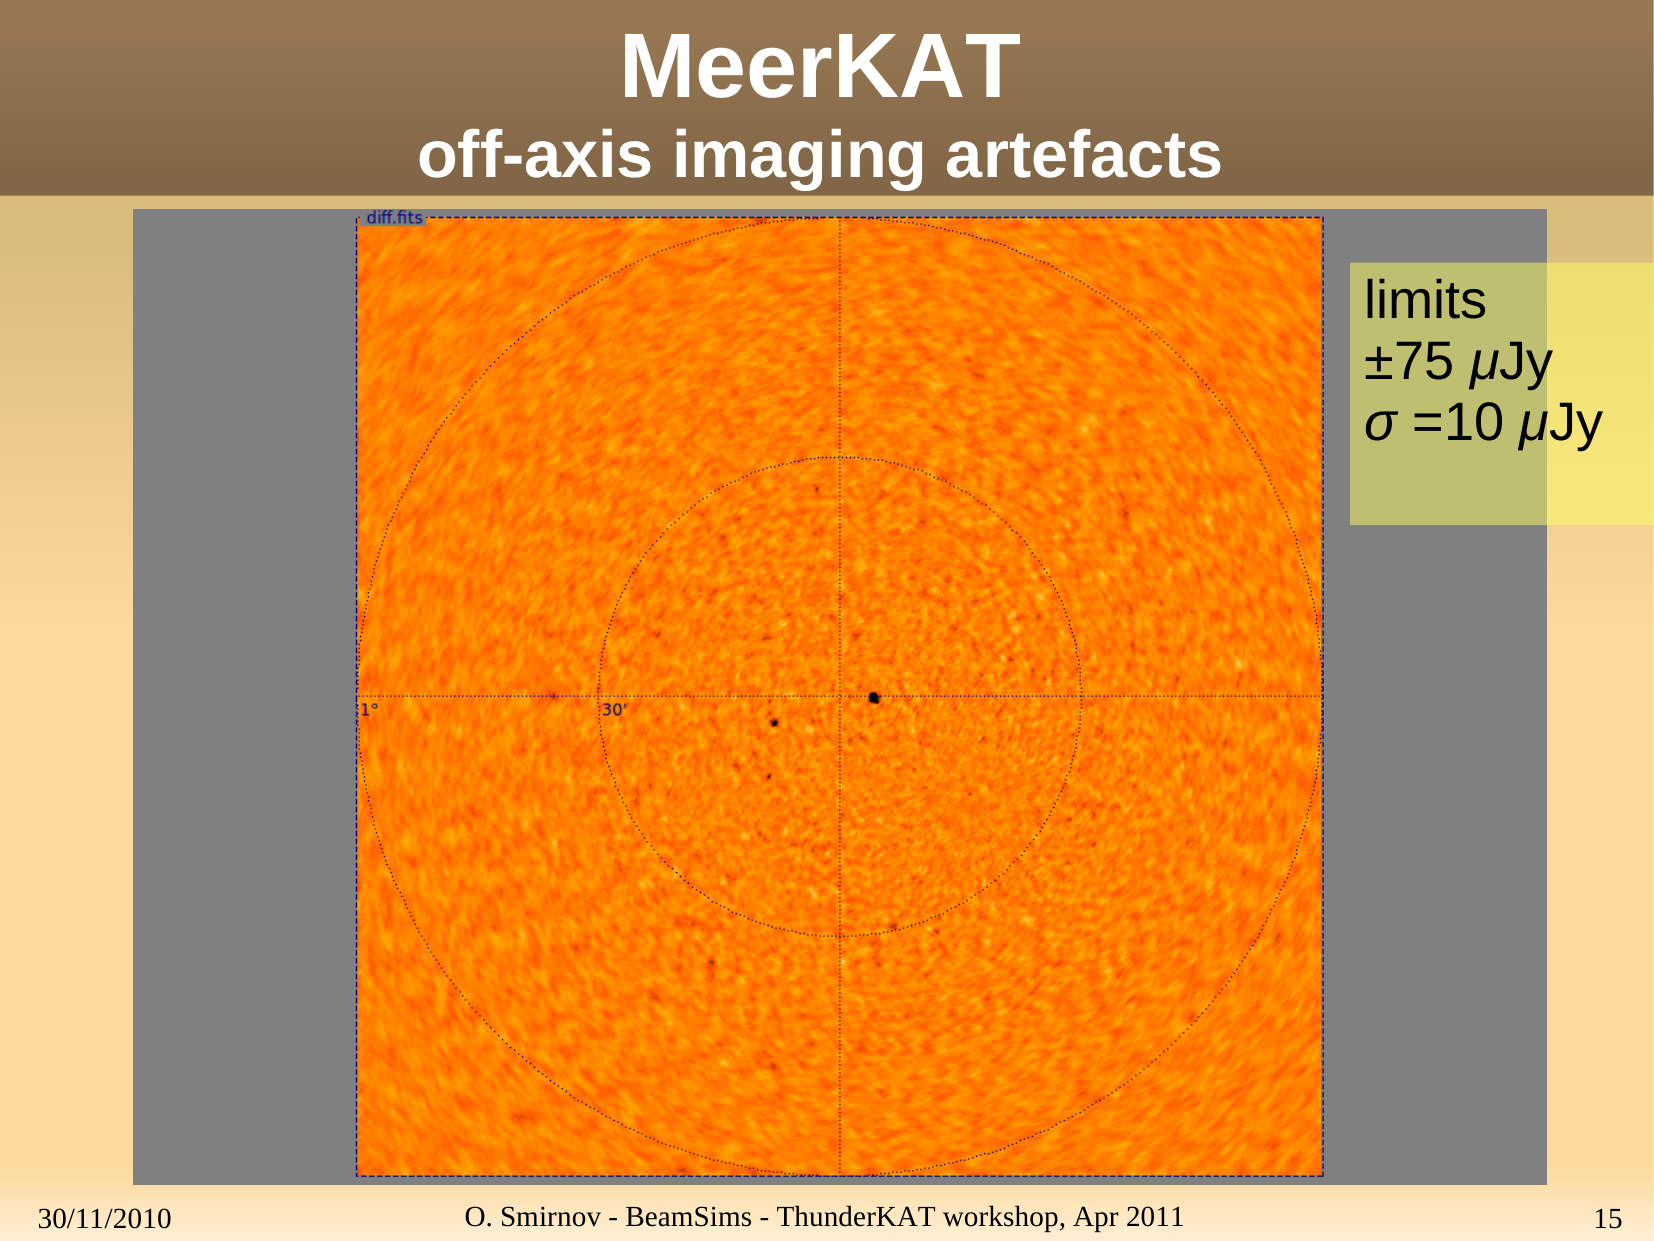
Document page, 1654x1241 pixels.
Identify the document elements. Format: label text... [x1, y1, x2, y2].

picture [0, 0, 1654, 1241]
text_box limits ±75 μJy σ =10 μJy [1350, 262, 1654, 526]
title MeerKAT off-axis imaging artefacts [76, 0, 1565, 208]
